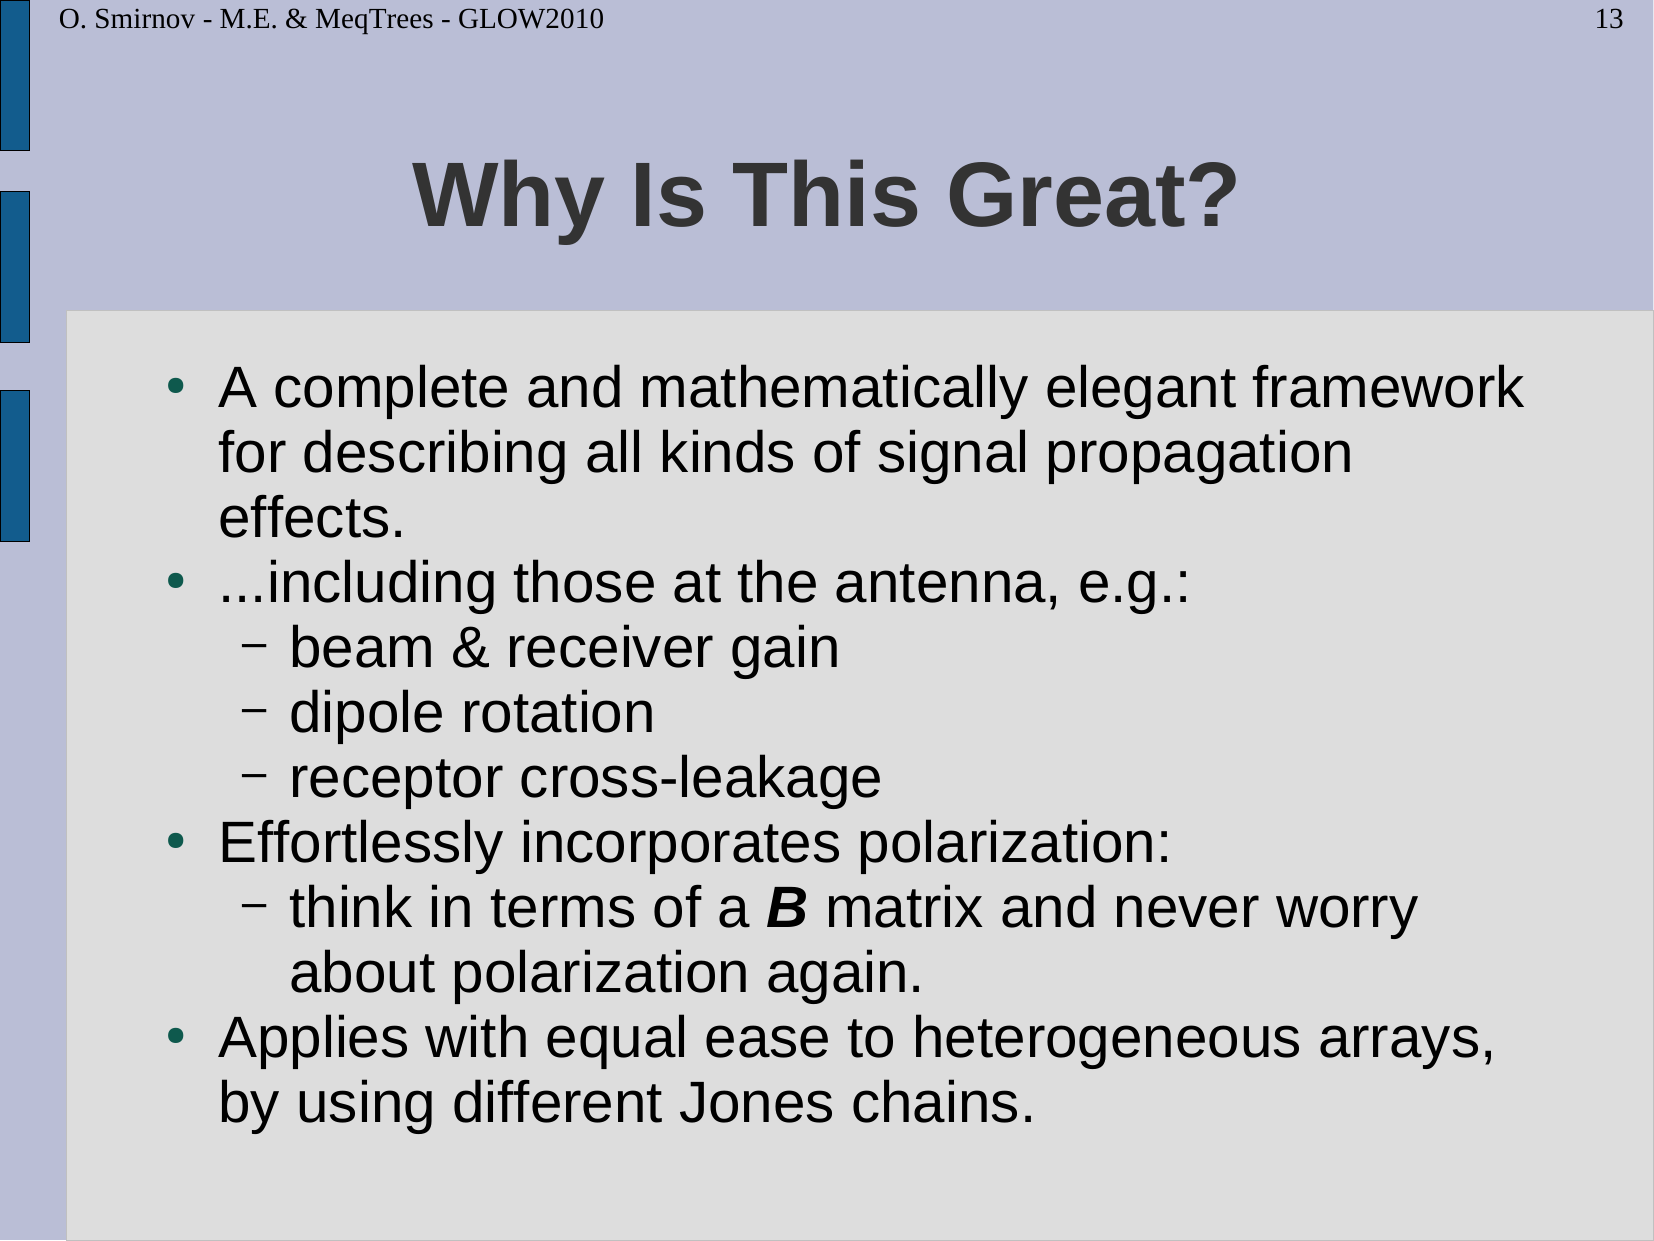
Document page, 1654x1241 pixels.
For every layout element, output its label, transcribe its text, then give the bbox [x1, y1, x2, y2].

title Why Is This Great? [121, 91, 1534, 299]
list A complete and mathematically elegant framework for describing all kinds of signal propagation effects. ...including those at the antenna, e.g.: beam & receiver gain dipole rotation receptor cross-leakage Effortlessly incorporates polarization: think in terms of a B matrix and never worry about polarization again. Applies with equal ease to heterogeneous arrays, by using different Jones chains. [147, 354, 1560, 1135]
